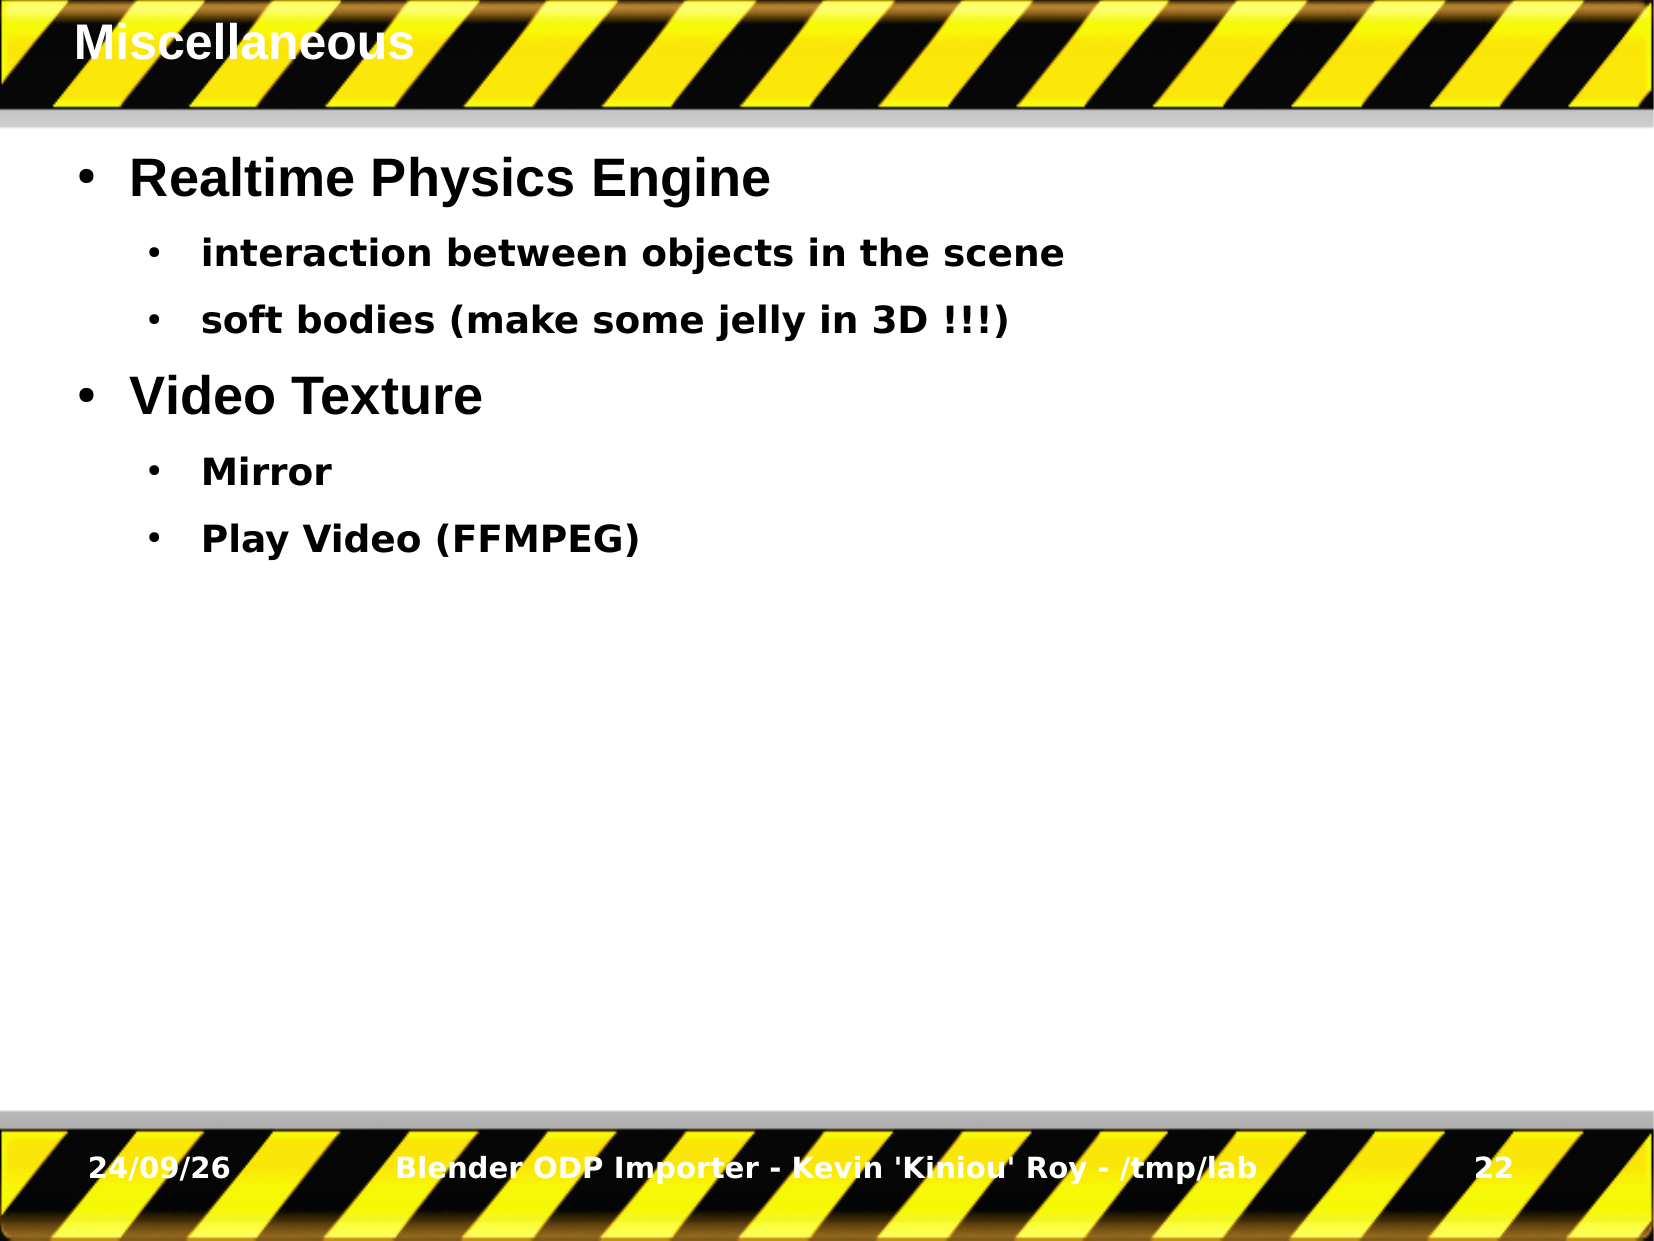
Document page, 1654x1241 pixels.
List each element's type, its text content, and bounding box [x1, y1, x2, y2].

list Realtime Physics Engine interaction between objects in the scene soft bodies (make some jelly in 3D !!!) Video Texture Mirror Play Video (FFMPEG) [59, 147, 1595, 803]
title Miscellaneous [73, 14, 1580, 109]
picture [0, 0, 1654, 1241]
